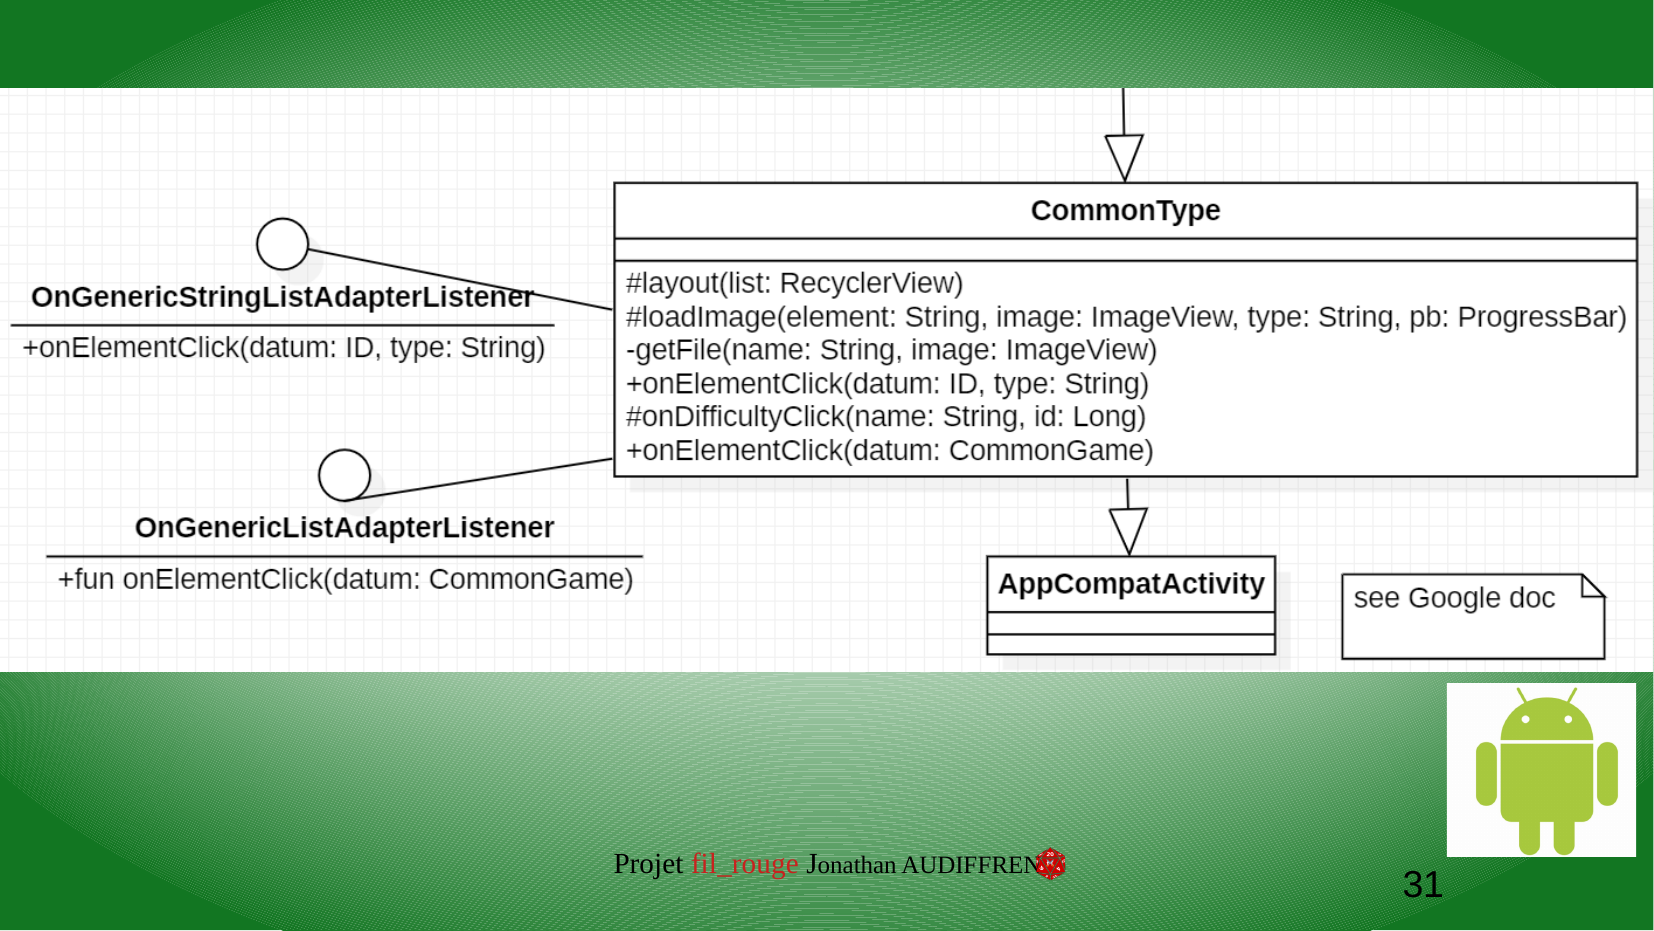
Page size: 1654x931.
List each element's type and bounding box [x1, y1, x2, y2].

picture [0, 88, 1654, 672]
picture [1033, 847, 1067, 881]
picture [1446, 683, 1637, 857]
